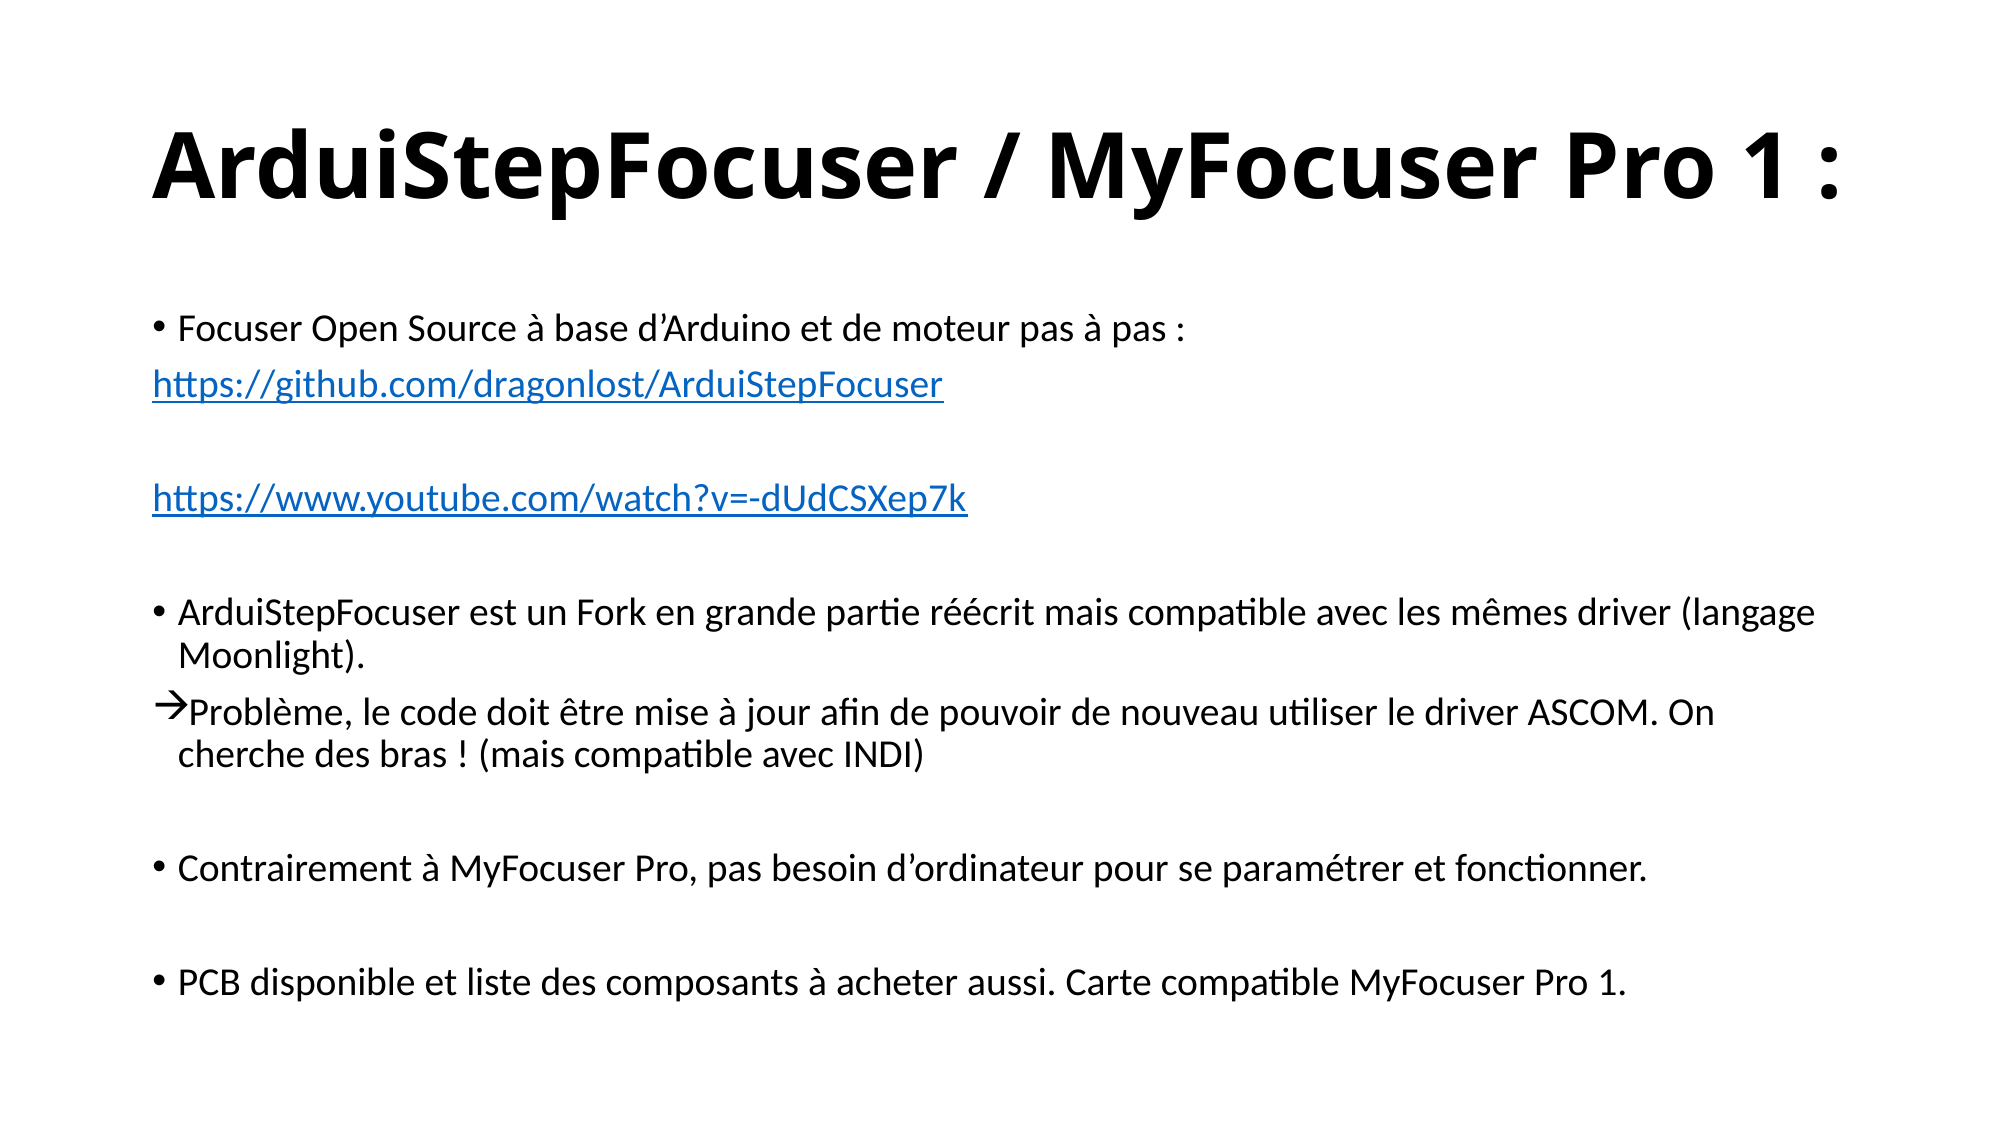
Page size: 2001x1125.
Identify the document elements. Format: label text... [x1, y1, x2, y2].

list Focuser Open Source à base d’Arduino et de moteur pas à pas : https://github.com/dragonlost/ArduiStepFocuser https://www.youtube.com/watch?v=-dUdCSXep7k ArduiStepFocuser est un Fork en grande partie réécrit mais compatible avec les mêmes driver (langage Moonlight). Problème, le code doit être mise à jour afin de pouvoir de nouveau utiliser le driver ASCOM. On cherche des bras ! (mais compatible avec INDI) Contrairement à MyFocuser Pro, pas besoin d’ordinateur pour se paramétrer et fonctionner. PCB disponible et liste des composants à acheter aussi. Carte compatible MyFocuser Pro 1. [137, 299, 1863, 1014]
title ArduiStepFocuser / MyFocuser Pro 1 : [137, 59, 1863, 278]
